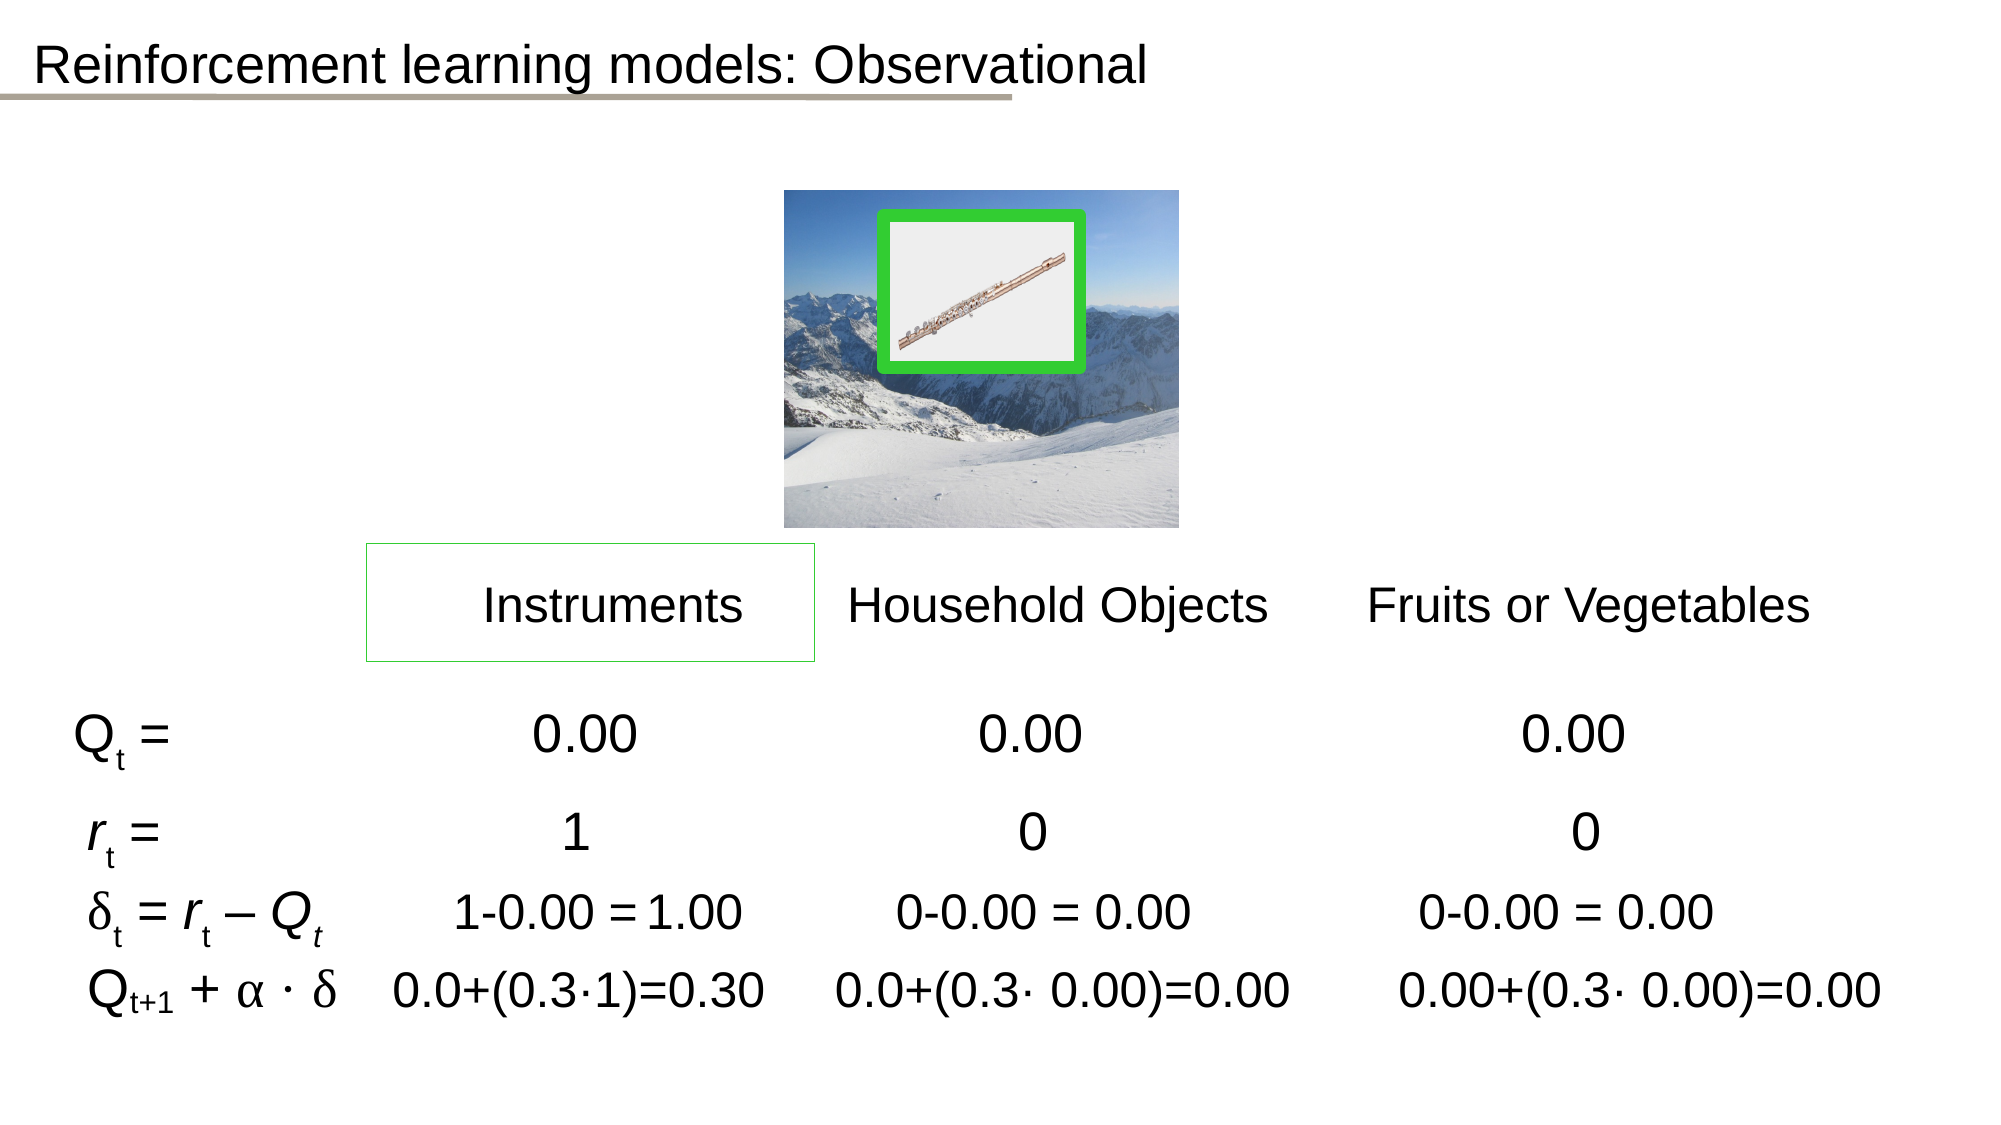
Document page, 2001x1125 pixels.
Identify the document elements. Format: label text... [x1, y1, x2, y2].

text_box [883, 215, 1080, 368]
text_box rt = 1 0 0 δt = rt – Qt 1-0.00 = 1.00 0-0.00 = 0.00 0-0.00 = 0.00 Qt+1 + α · δ 0.0+(0.3·1)=0.30 0.0+(0.3· 0.00)=0.00 0.00+(0.3· 0.00)=0.00 [73, 789, 1949, 1095]
text_box Instruments Household Objects Fruits or Vegetables [467, 564, 814, 643]
text_box Instruments Household Objects Fruits or Vegetables [815, 564, 1890, 643]
picture [784, 190, 1179, 529]
text_box Qt = 0.00 0.00 0.00 [58, 691, 1890, 811]
text_box Reinforcement learning models: Observational [15, 27, 1921, 97]
